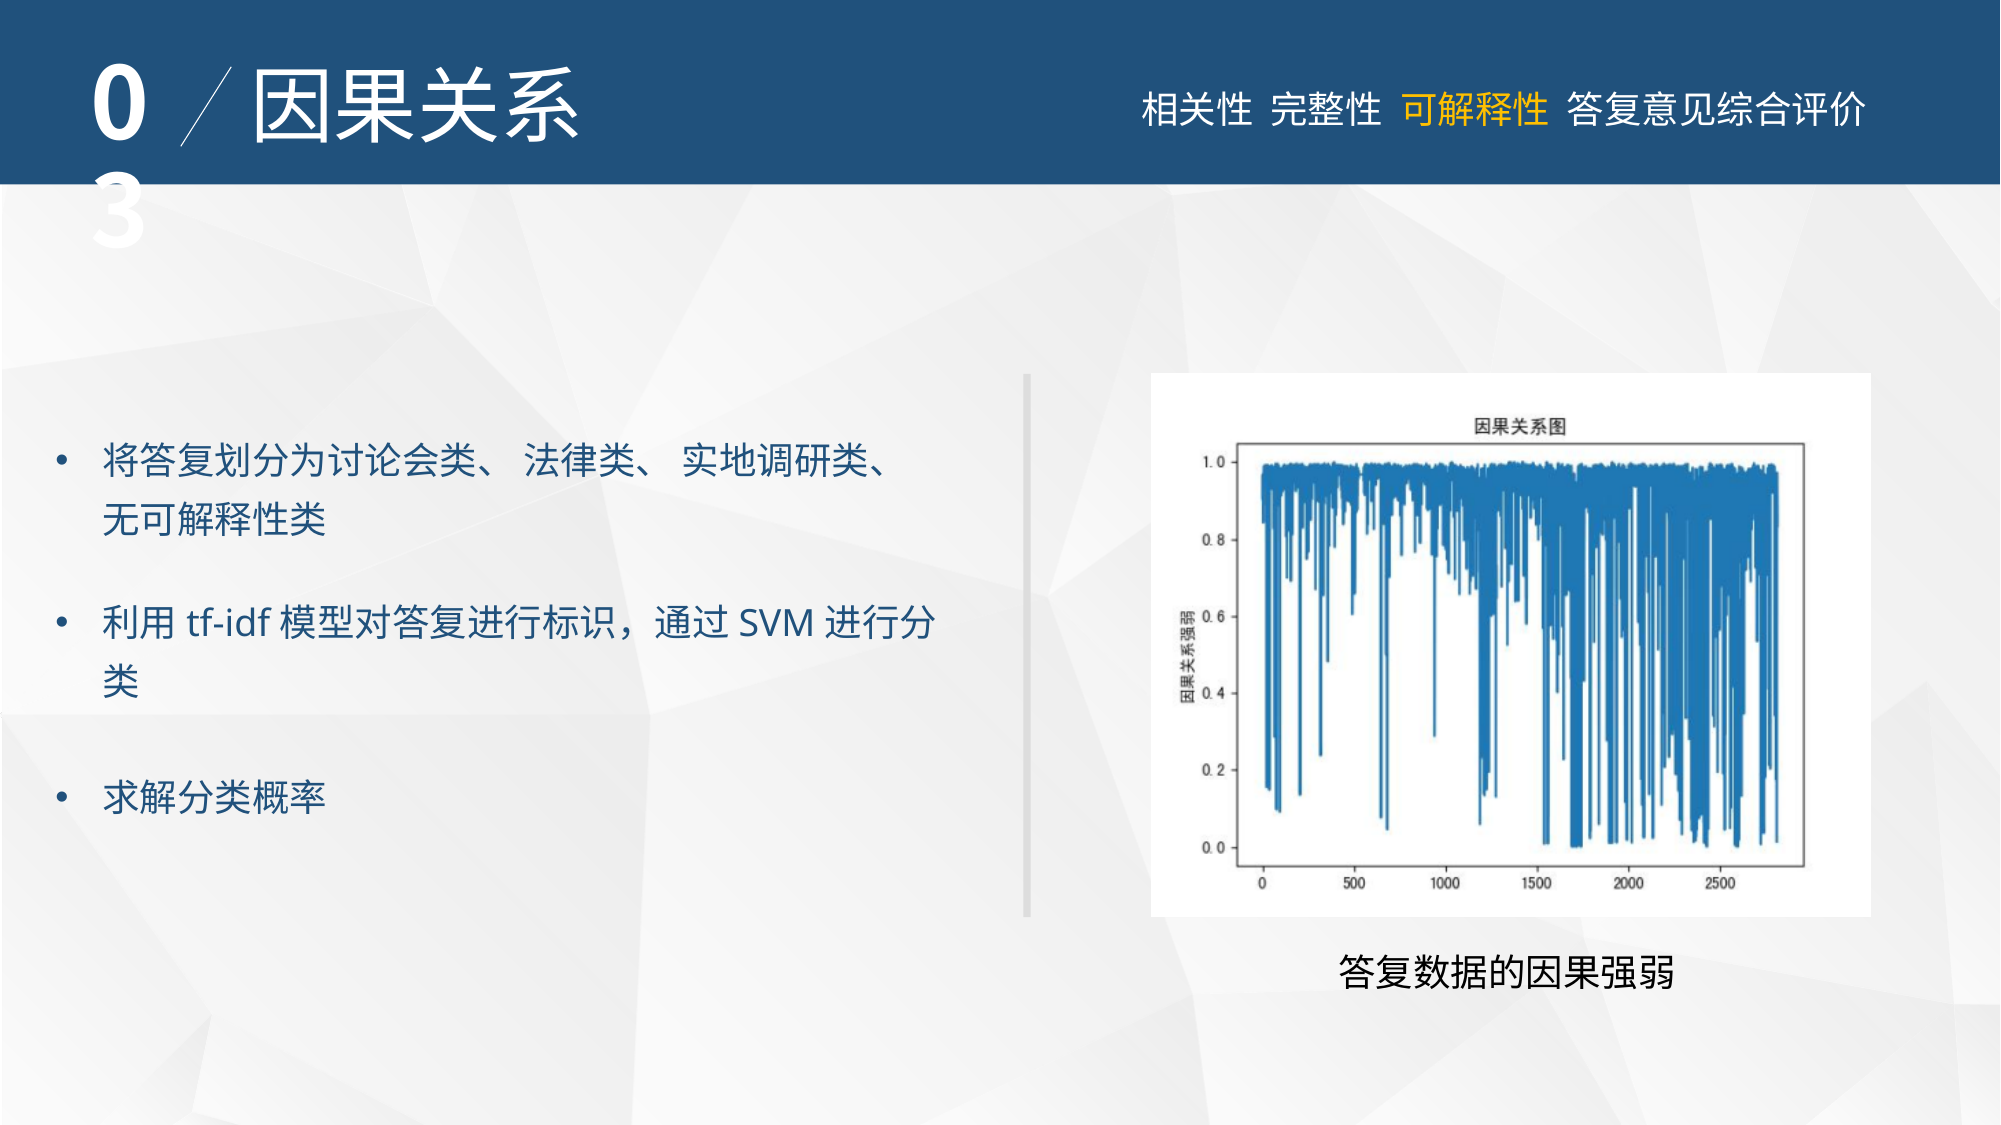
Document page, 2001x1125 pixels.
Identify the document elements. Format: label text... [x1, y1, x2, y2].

picture [0, 0, 2001, 1125]
list 因果关系 [235, 57, 989, 139]
list 03 [75, 45, 218, 212]
text_box 相关性 完整性 可解释性 答复意见综合评价 [1126, 78, 1896, 139]
text_box [1023, 373, 1031, 918]
text_box 答复数据的因果强弱 [1323, 941, 1717, 1002]
text_box 将答复划分为讨论会类、 法律类、 实地调研类、 无可解释性类 利用tf-idf模型对答复进行标识，通过SVM进行分类 求解分类概率 [40, 416, 964, 944]
